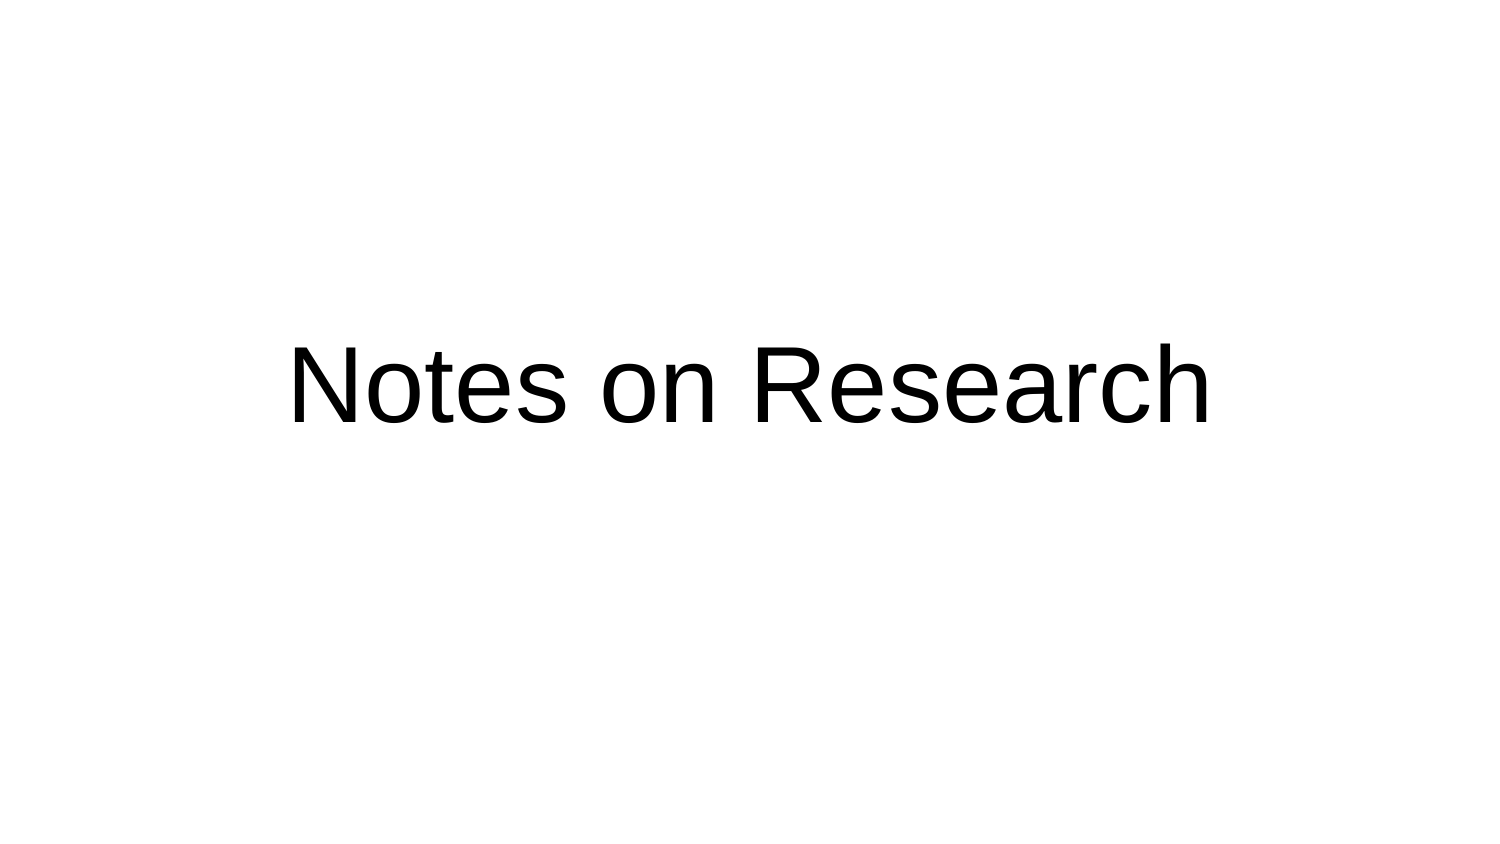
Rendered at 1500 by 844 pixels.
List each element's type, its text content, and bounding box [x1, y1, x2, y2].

title Notes on Research [51, 122, 1449, 459]
